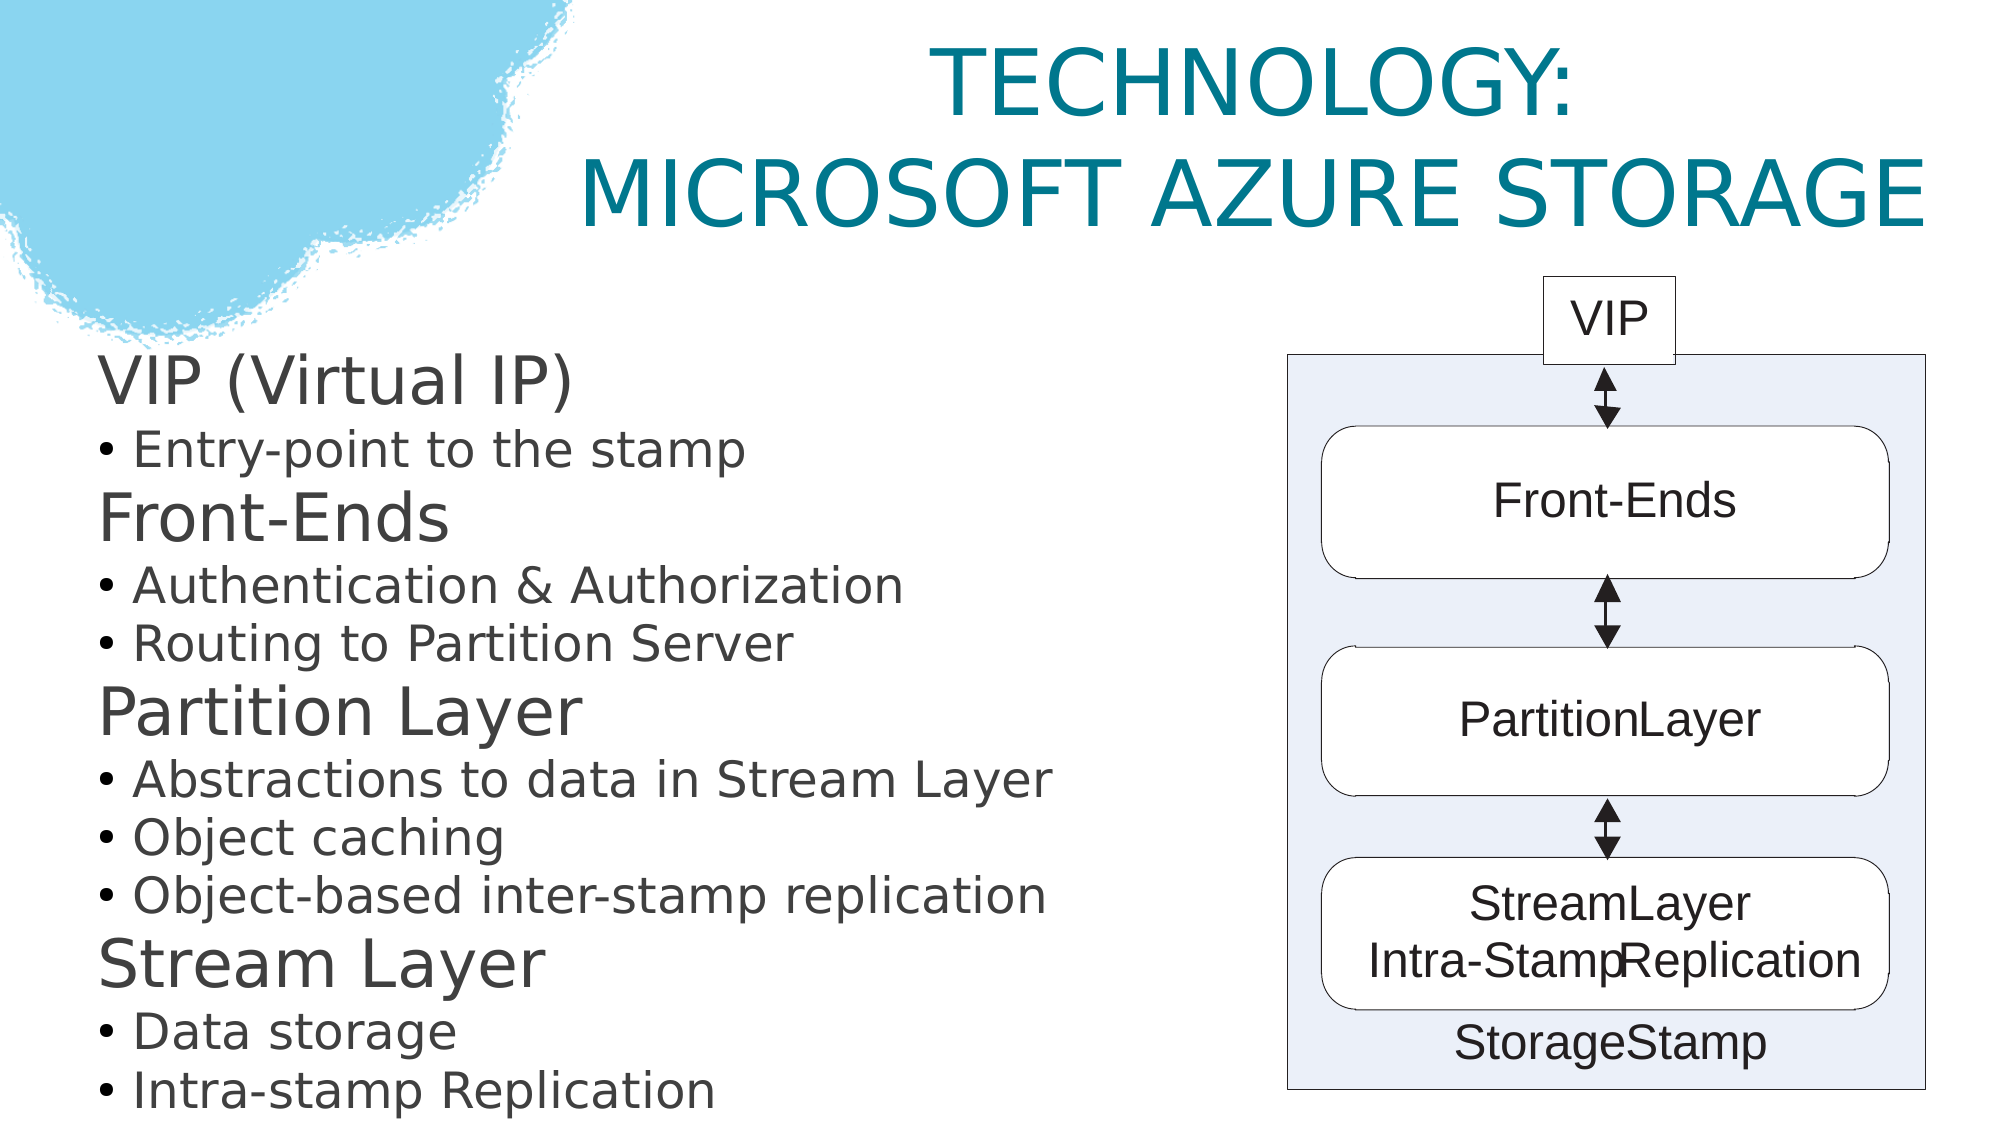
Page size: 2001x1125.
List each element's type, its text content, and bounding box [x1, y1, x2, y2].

picture [1279, 271, 1938, 1099]
text_box VIP (Virtual IP) Entry-point to the stamp Front-Ends Authentication & Authorization Routing to Partition Server Partition Layer Abstractions to data in Stream Layer Object caching Object-based inter-stamp replication Stream Layer Data storage Intra-stamp Replication [82, 335, 1280, 1125]
text_box Technology: Microsoft Azure Storage [509, 0, 2000, 252]
